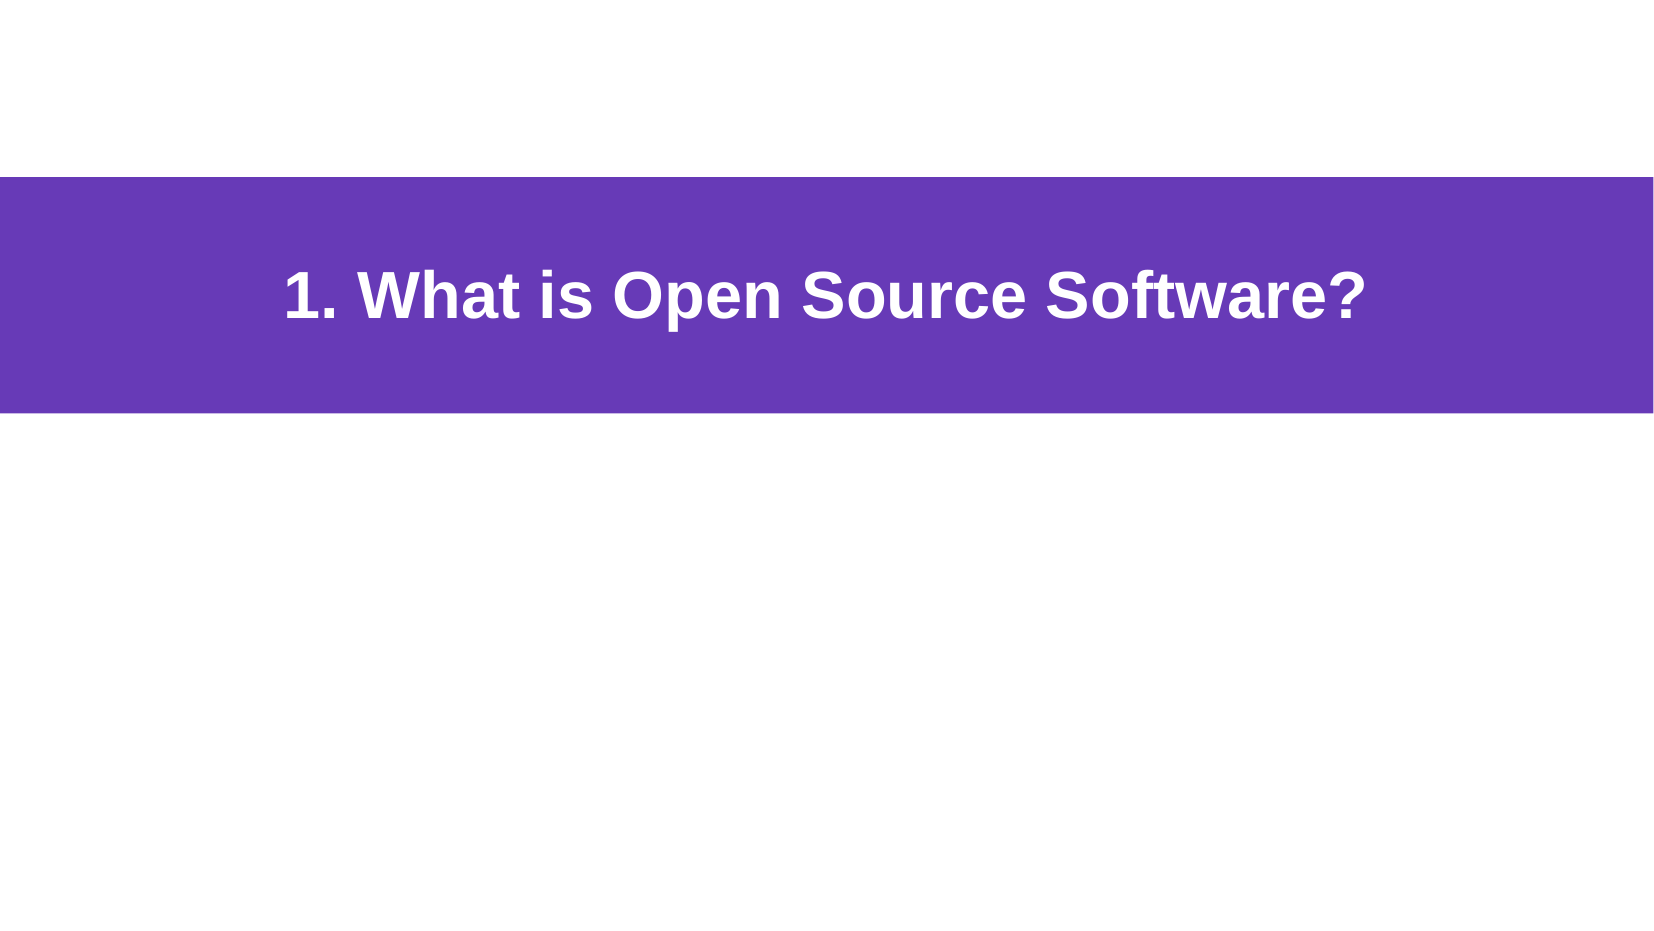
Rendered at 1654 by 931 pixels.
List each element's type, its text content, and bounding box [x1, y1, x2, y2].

title 1. What is Open Source Software? [0, 177, 1654, 414]
